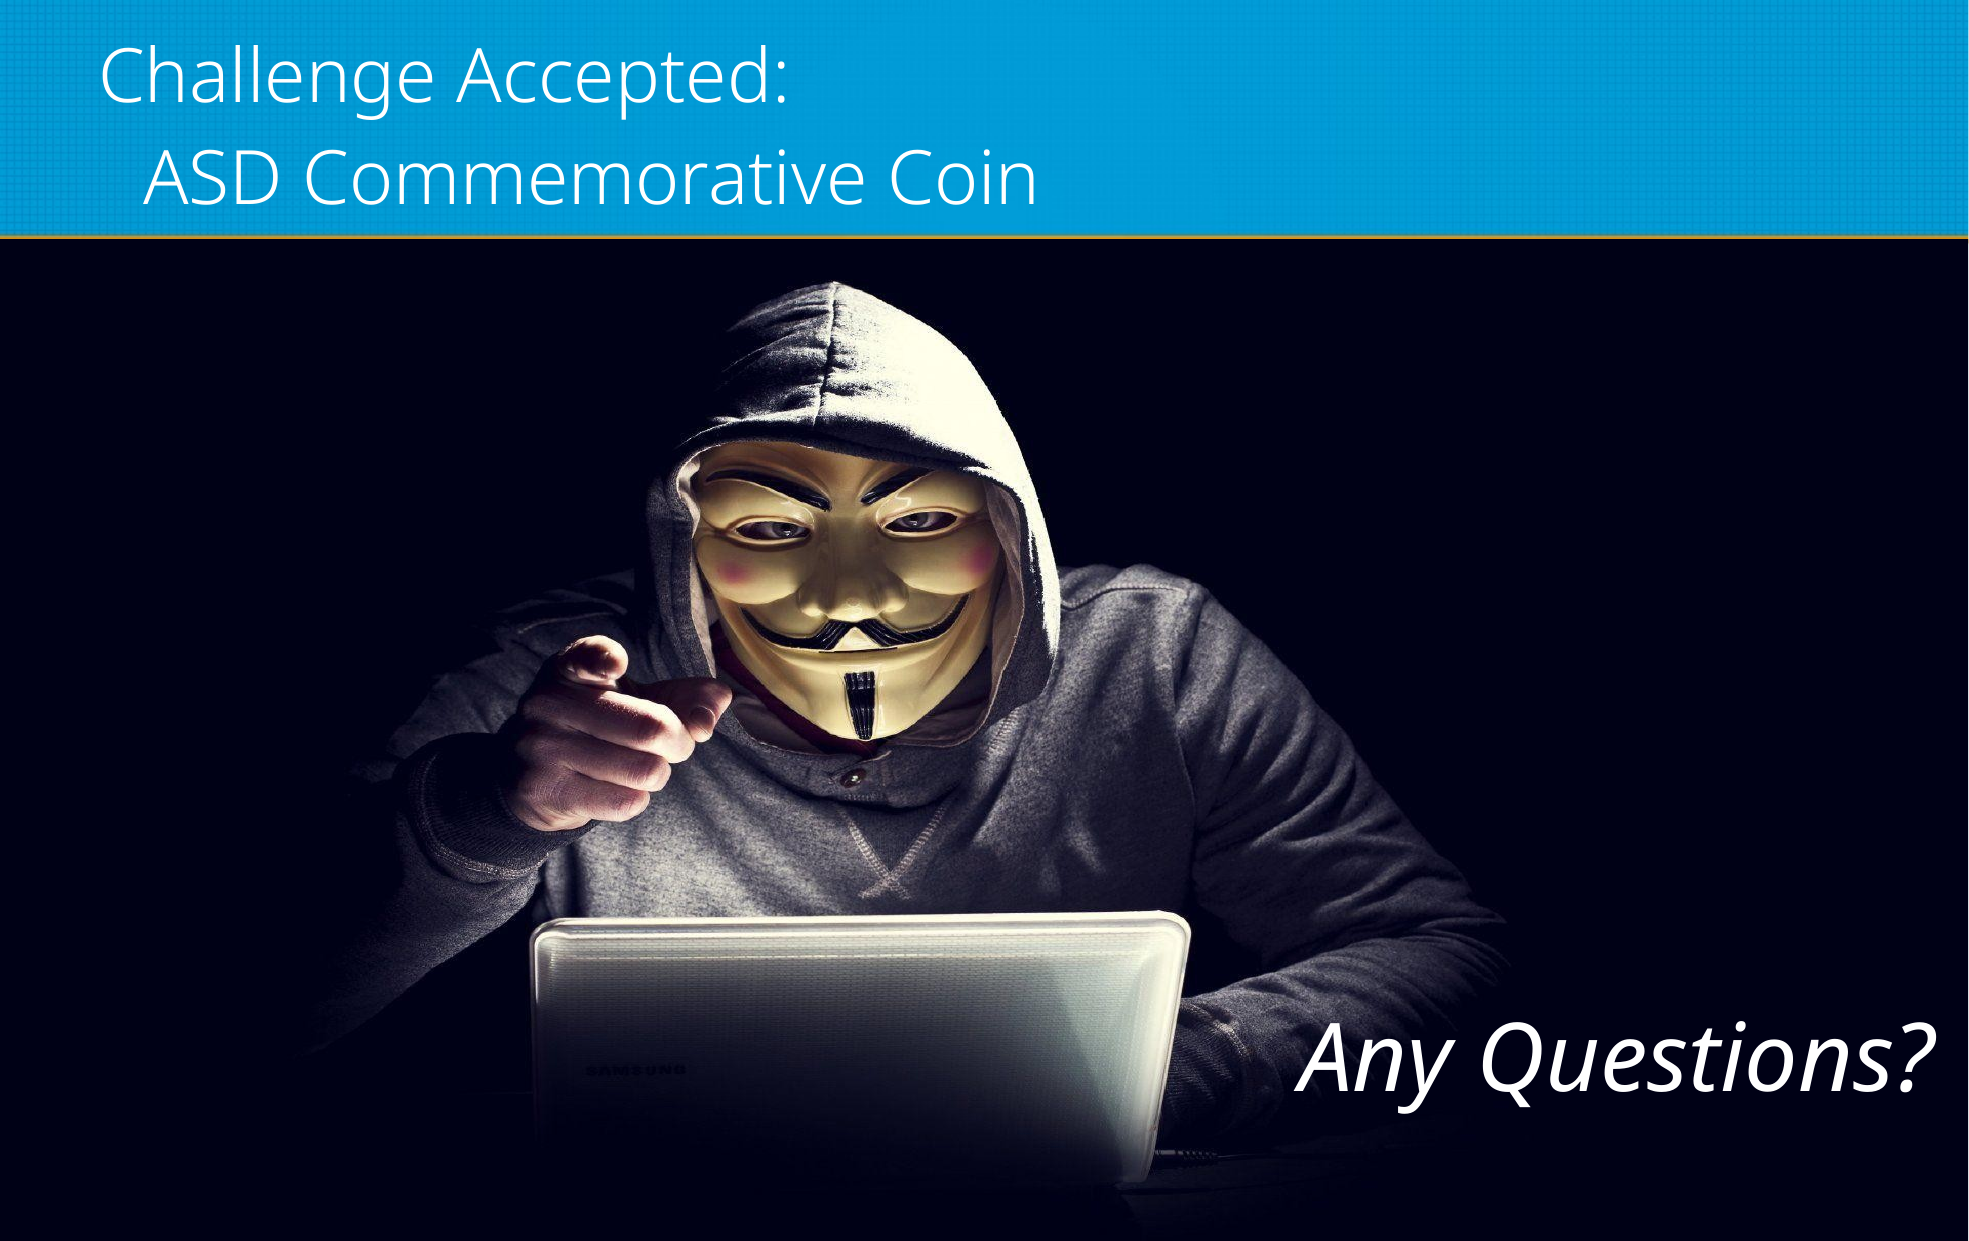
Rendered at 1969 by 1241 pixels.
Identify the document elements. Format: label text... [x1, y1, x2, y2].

picture [0, 233, 1969, 1241]
list Any Questions? [1230, 990, 1936, 1231]
title Challenge Accepted: ASD Commemorative Coin [98, 19, 1870, 227]
